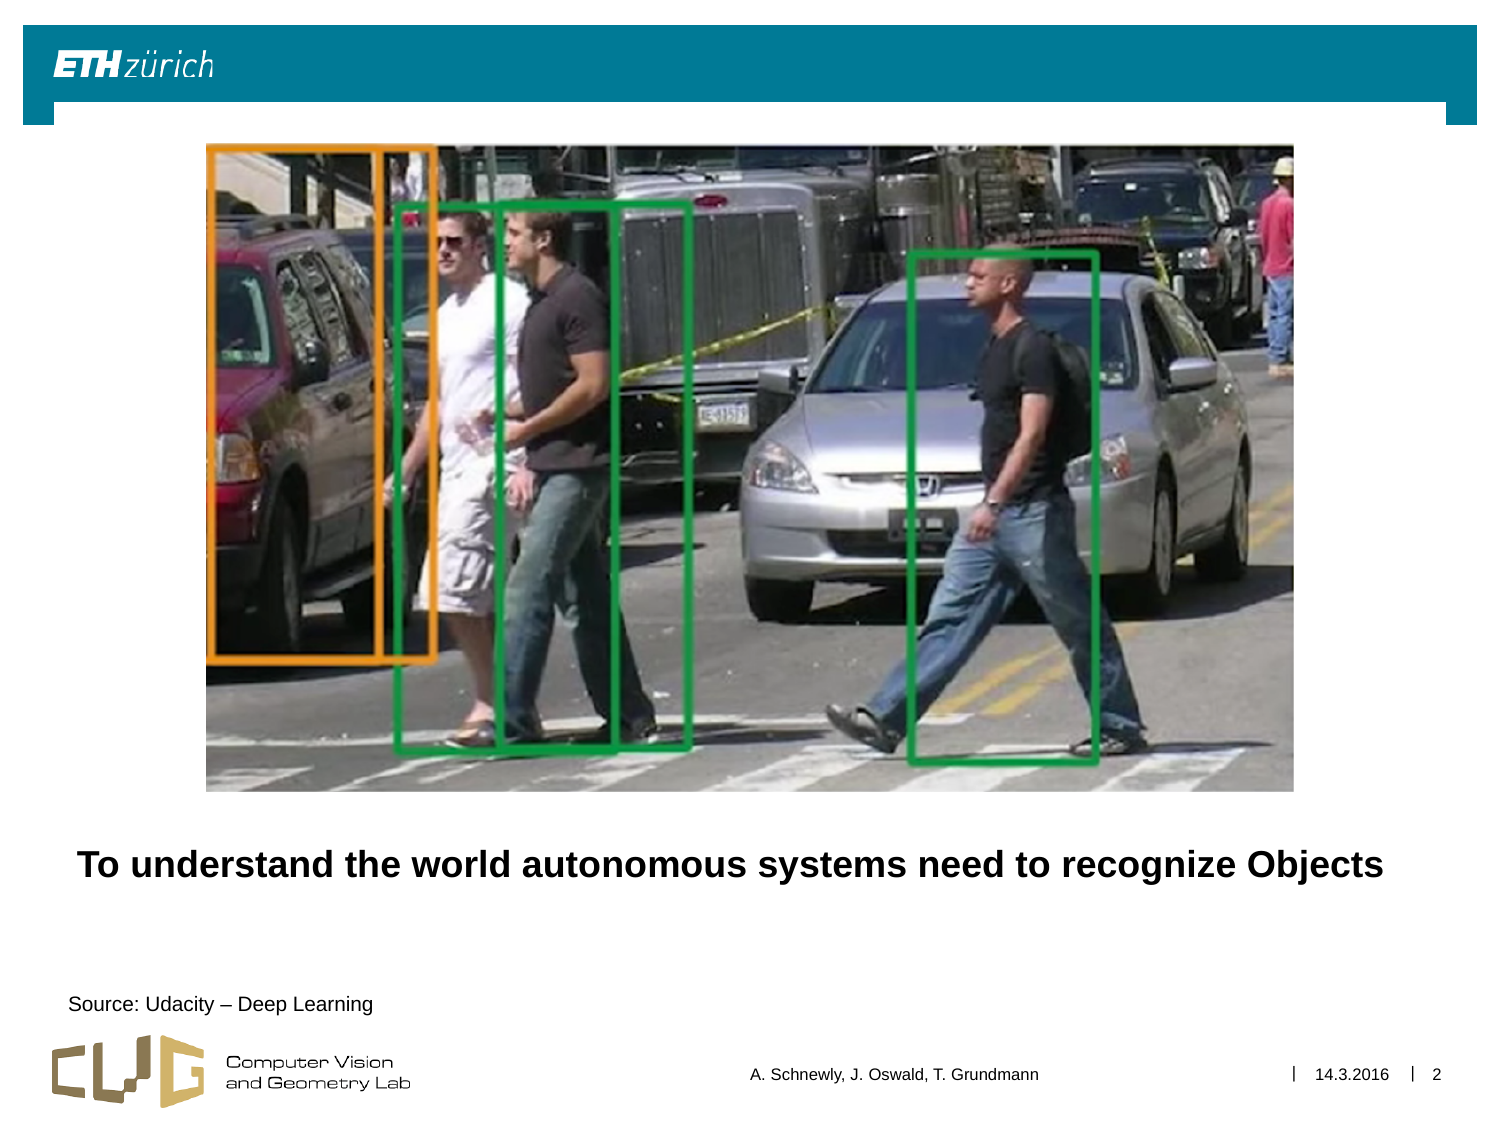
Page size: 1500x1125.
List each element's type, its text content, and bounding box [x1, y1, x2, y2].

picture [88, 101, 1483, 792]
text_box 3 [1415, 1034, 1459, 1112]
text_box Source: Udacity – Deep Learning [53, 982, 467, 1024]
text_box 14.3.2016 [1302, 1034, 1403, 1112]
text_box A. Schnewly, J. Oswald, T. Grundmann [750, 1034, 1277, 1112]
title To understand the world autonomous systems need to recognize Objects [53, 822, 1447, 958]
